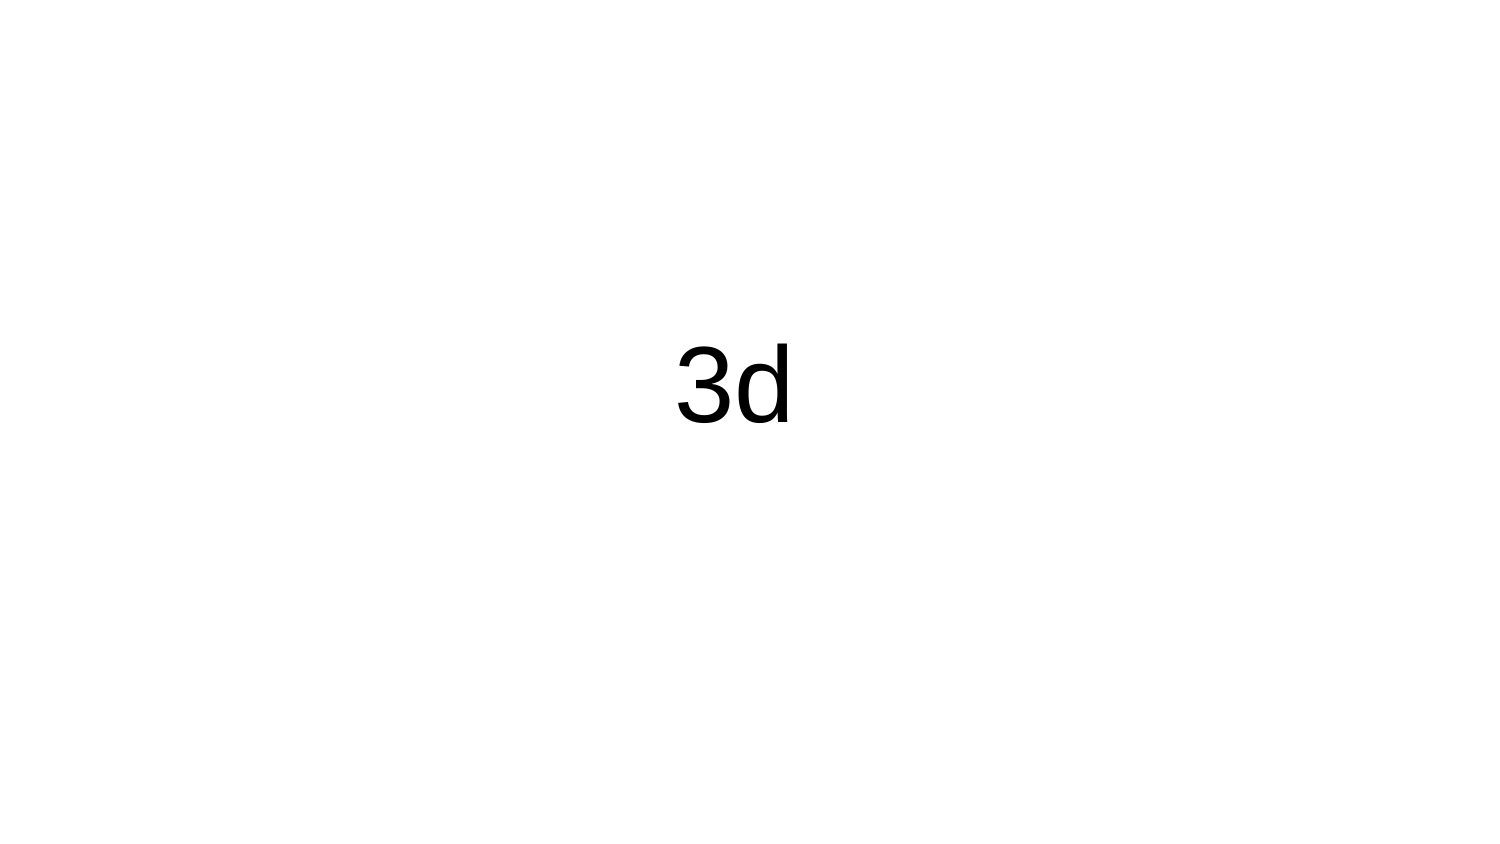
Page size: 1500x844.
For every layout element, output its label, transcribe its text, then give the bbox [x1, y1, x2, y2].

title 3d [51, 122, 1449, 459]
